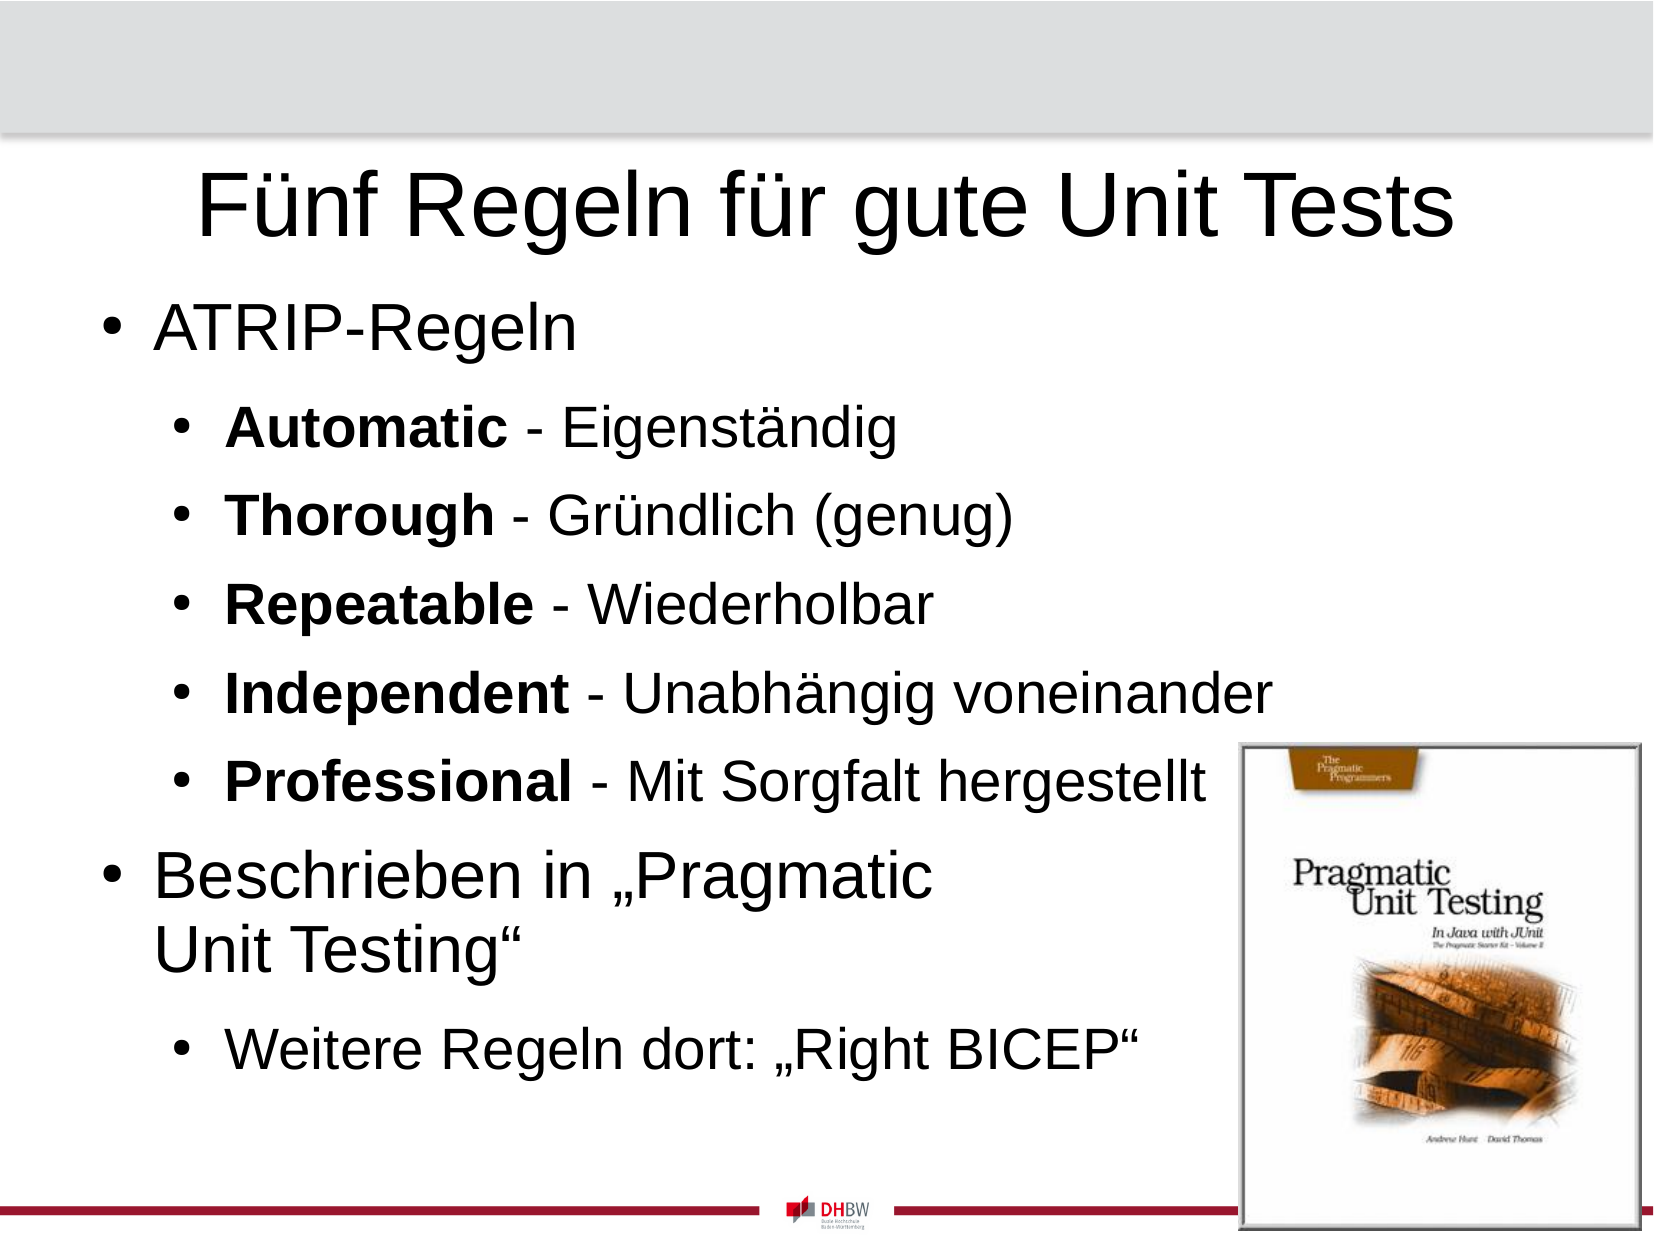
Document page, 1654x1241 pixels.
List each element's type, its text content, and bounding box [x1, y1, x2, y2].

list ATRIP-Regeln Automatic - Eigenständig Thorough - Gründlich (genug) Repeatable - Wiederholbar Independent - Unabhängig voneinander Professional - Mit Sorgfalt hergestellt Beschrieben in „Pragmatic Unit Testing“ Weitere Regeln dort: „Right BICEP“ [82, 290, 1571, 1178]
picture [0, 1, 1654, 1237]
title Fünf Regeln für gute Unit Tests [82, 147, 1571, 257]
